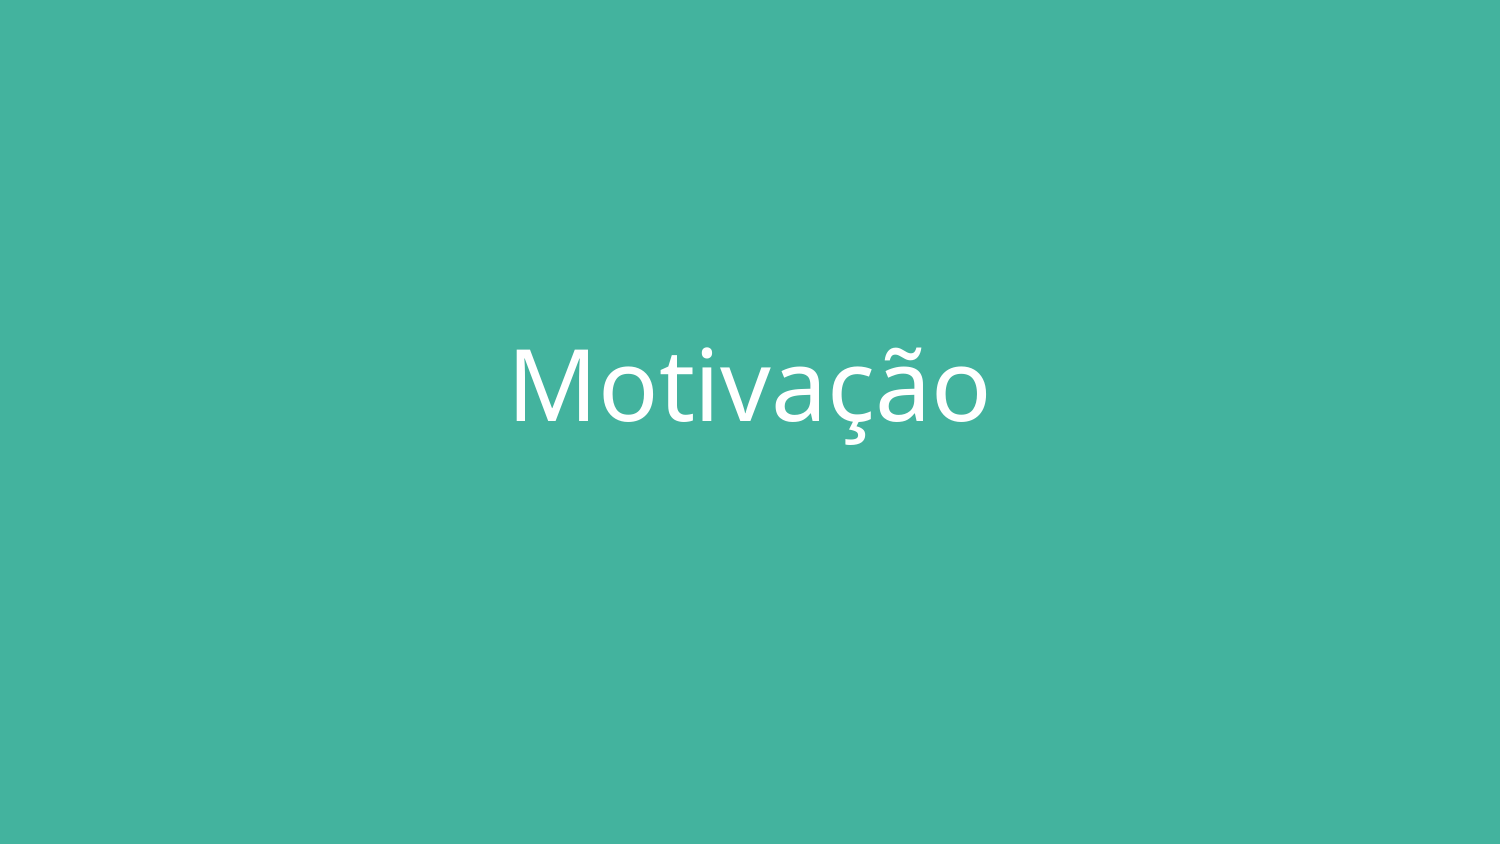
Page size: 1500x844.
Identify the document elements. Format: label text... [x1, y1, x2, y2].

title Motivação [83, 233, 1417, 529]
